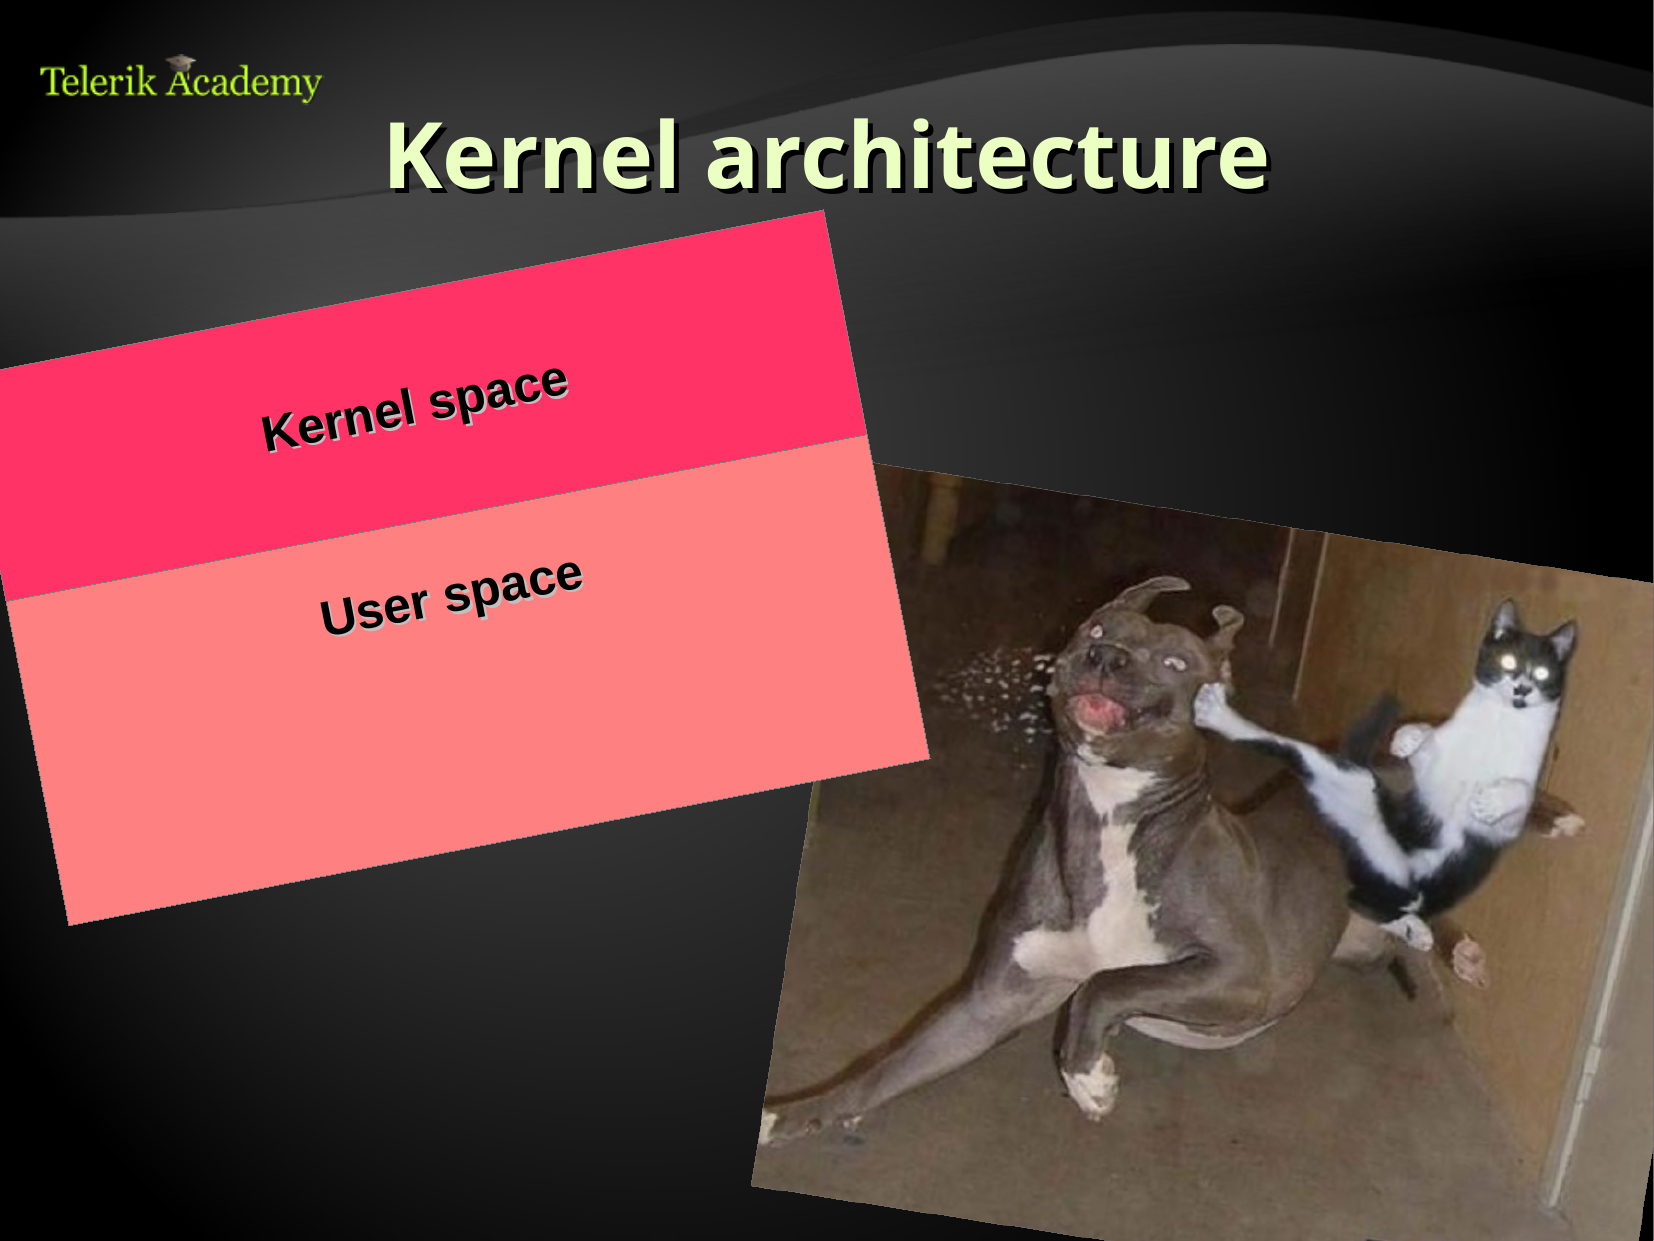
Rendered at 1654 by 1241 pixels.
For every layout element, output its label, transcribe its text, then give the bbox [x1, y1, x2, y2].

picture [0, 0, 1654, 1241]
text_box Kernel space [0, 209, 868, 602]
text_box User space [6, 435, 931, 926]
title Kernel architecture [82, 49, 1571, 257]
